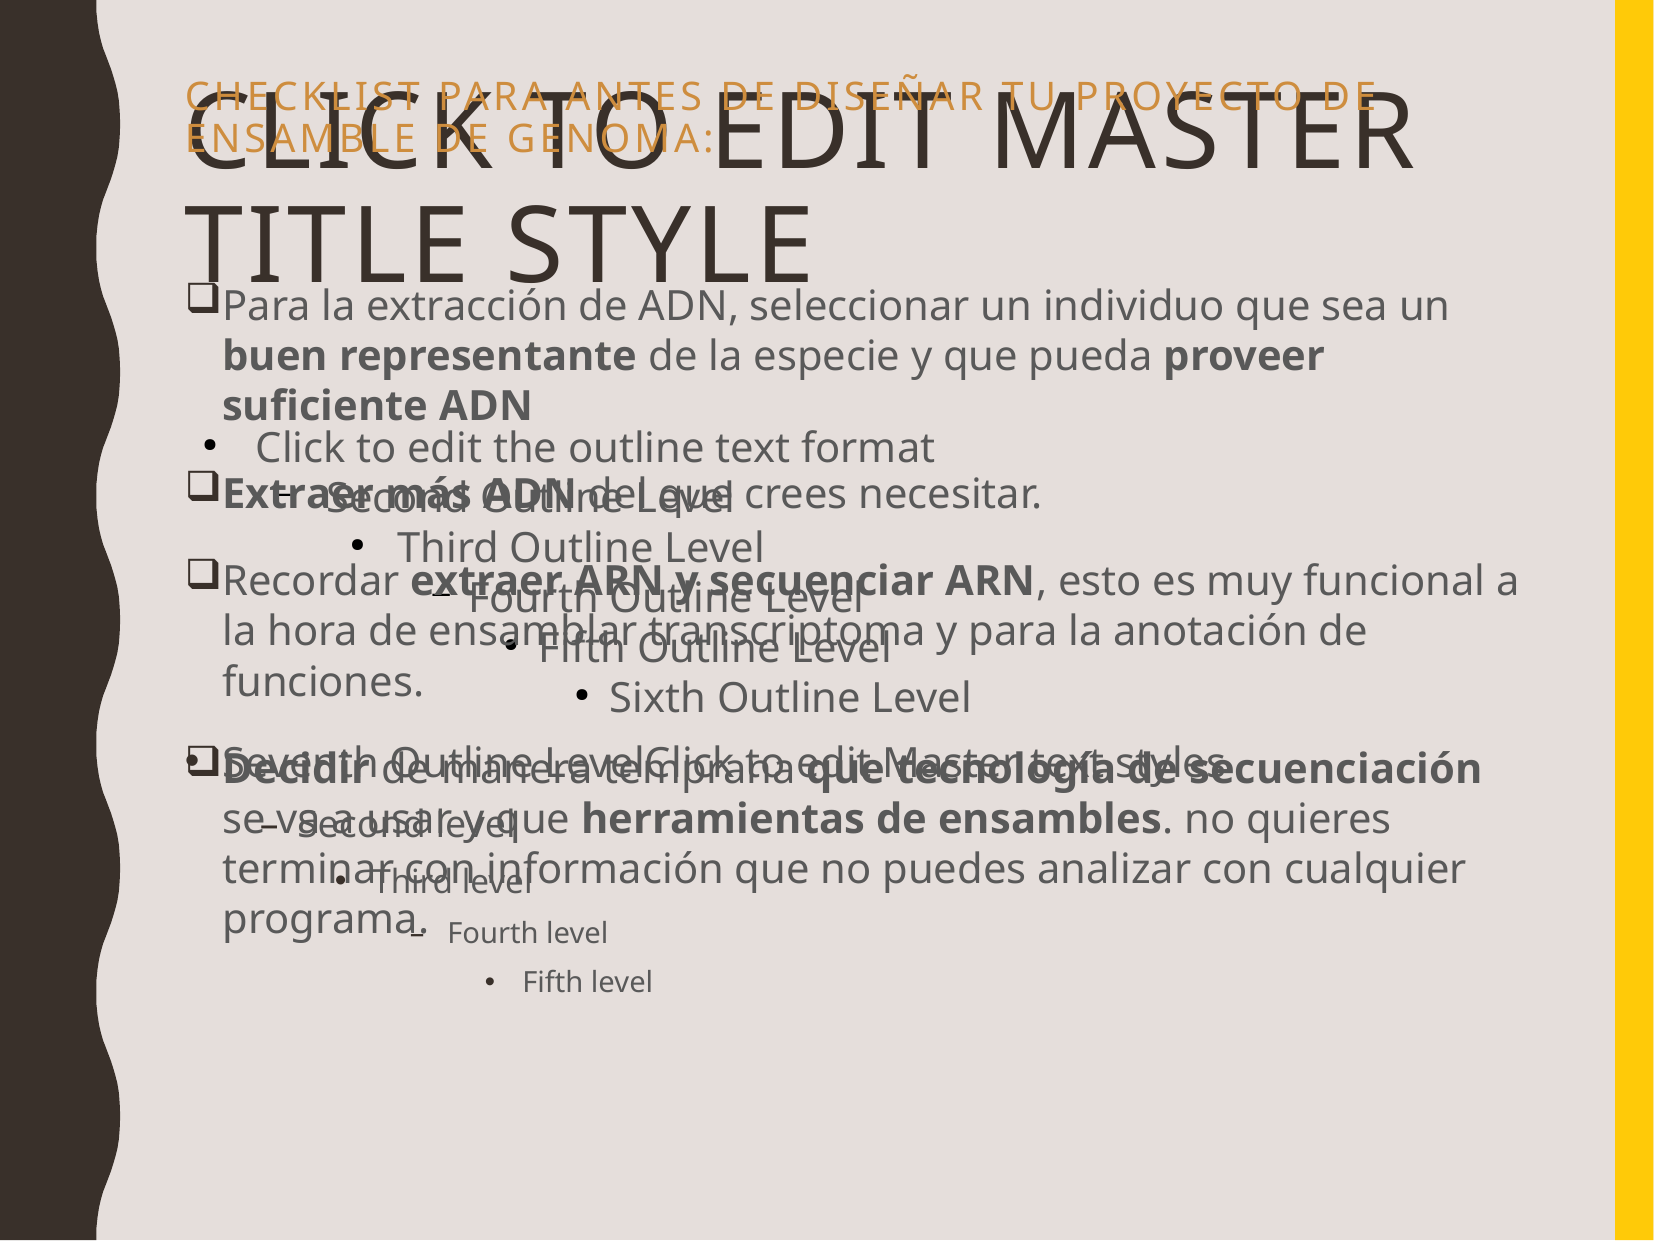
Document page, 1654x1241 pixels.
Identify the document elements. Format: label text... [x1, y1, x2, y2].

title Checklist para antes de diseñar tu proyecto de ensamble de genoma: [169, 69, 1600, 248]
list Para la extracción de ADN, seleccionar un individuo que sea un buen representante de la especie y que pueda proveer suficiente ADN Extraer más ADN del que crees necesitar. Recordar extraer ARN y secuenciar ARN, esto es muy funcional a la hora de ensamblar transcriptoma y para la anotación de funciones. Decidir de manera temprana que tecnología de secuenciación se va a usar y que herramientas de ensambles. no quieres terminar con información que no puedes analizar con cualquier programa. [169, 271, 1551, 1214]
